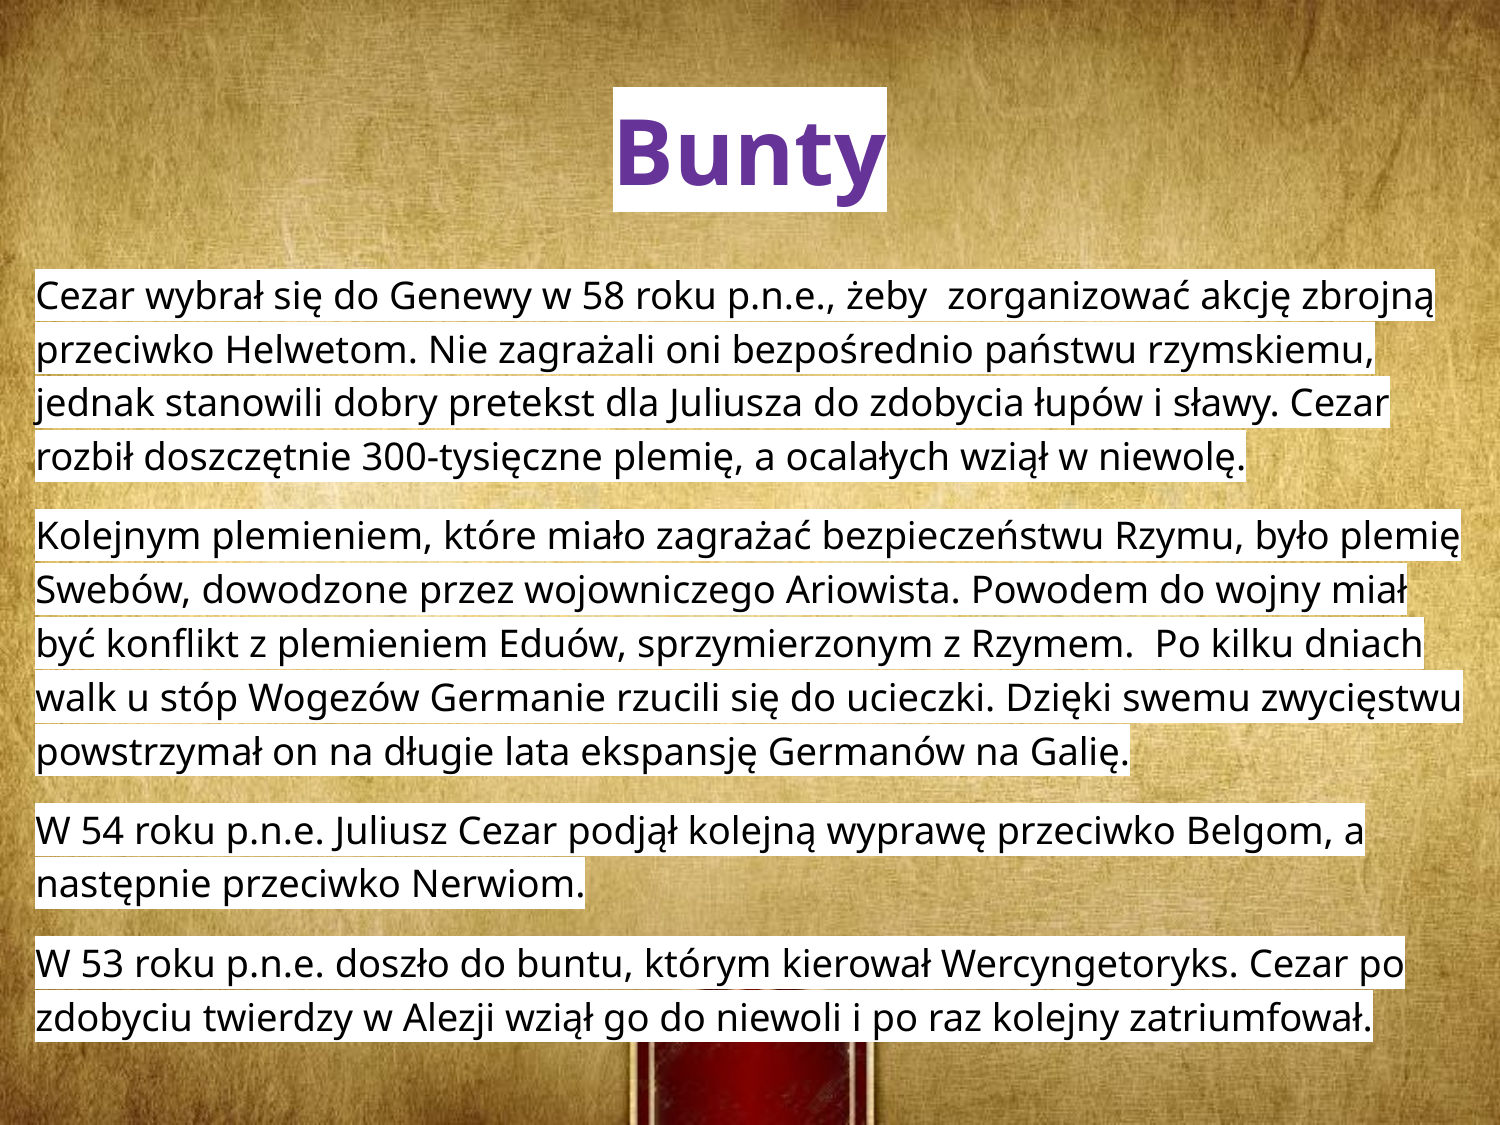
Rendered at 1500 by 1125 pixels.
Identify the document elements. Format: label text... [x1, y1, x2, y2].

picture [0, 0, 1500, 1125]
title Bunty [75, 44, 1426, 233]
list Cezar wybrał się do Genewy w 58 roku p.n.e., żeby zorganizować akcję zbrojną przeciwko Helwetom. Nie zagrażali oni bezpośrednio państwu rzymskiemu, jednak stanowili dobry pretekst dla Juliusza do zdobycia łupów i sławy. Cezar rozbił doszczętnie 300-tysięczne plemię, a ocalałych wziął w niewolę. Kolejnym plemieniem, które miało zagrażać bezpieczeństwu Rzymu, było plemię Swebów, dowodzone przez wojowniczego Ariowista. Powodem do wojny miał być konflikt z plemieniem Eduów, sprzymierzonym z Rzymem. Po kilku dniach walk u stóp Wogezów Germanie rzucili się do ucieczki. Dzięki swemu zwycięstwu powstrzymał on na długie lata ekspansję Germanów na Galię. W 54 roku p.n.e. Juliusz Cezar podjął kolejną wyprawę przeciwko Belgom, a następnie przeciwko Nerwiom. W 53 roku p.n.e. doszło do buntu, którym kierował Wercyngetoryks. Cezar po zdobyciu twierdzy w Alezji wziął go do niewoli i po raz kolejny zatriumfował. [35, 263, 1465, 1087]
